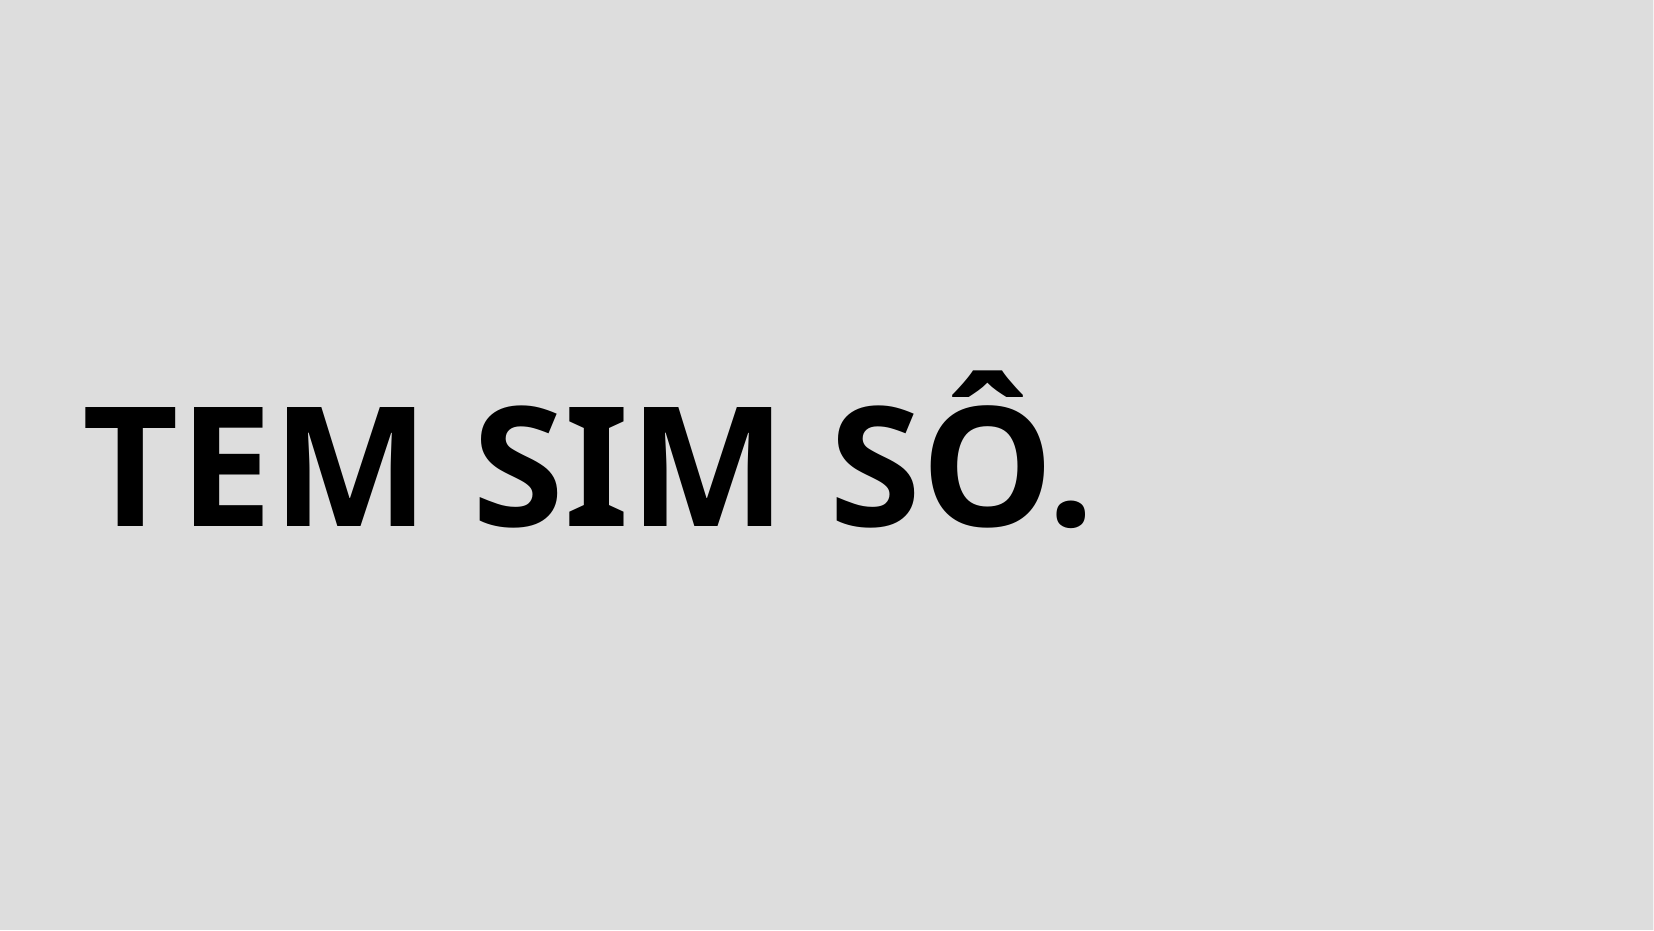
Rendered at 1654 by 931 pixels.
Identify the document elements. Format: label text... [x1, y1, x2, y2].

subtitle TEM SIM SÔ. [82, 37, 1571, 886]
